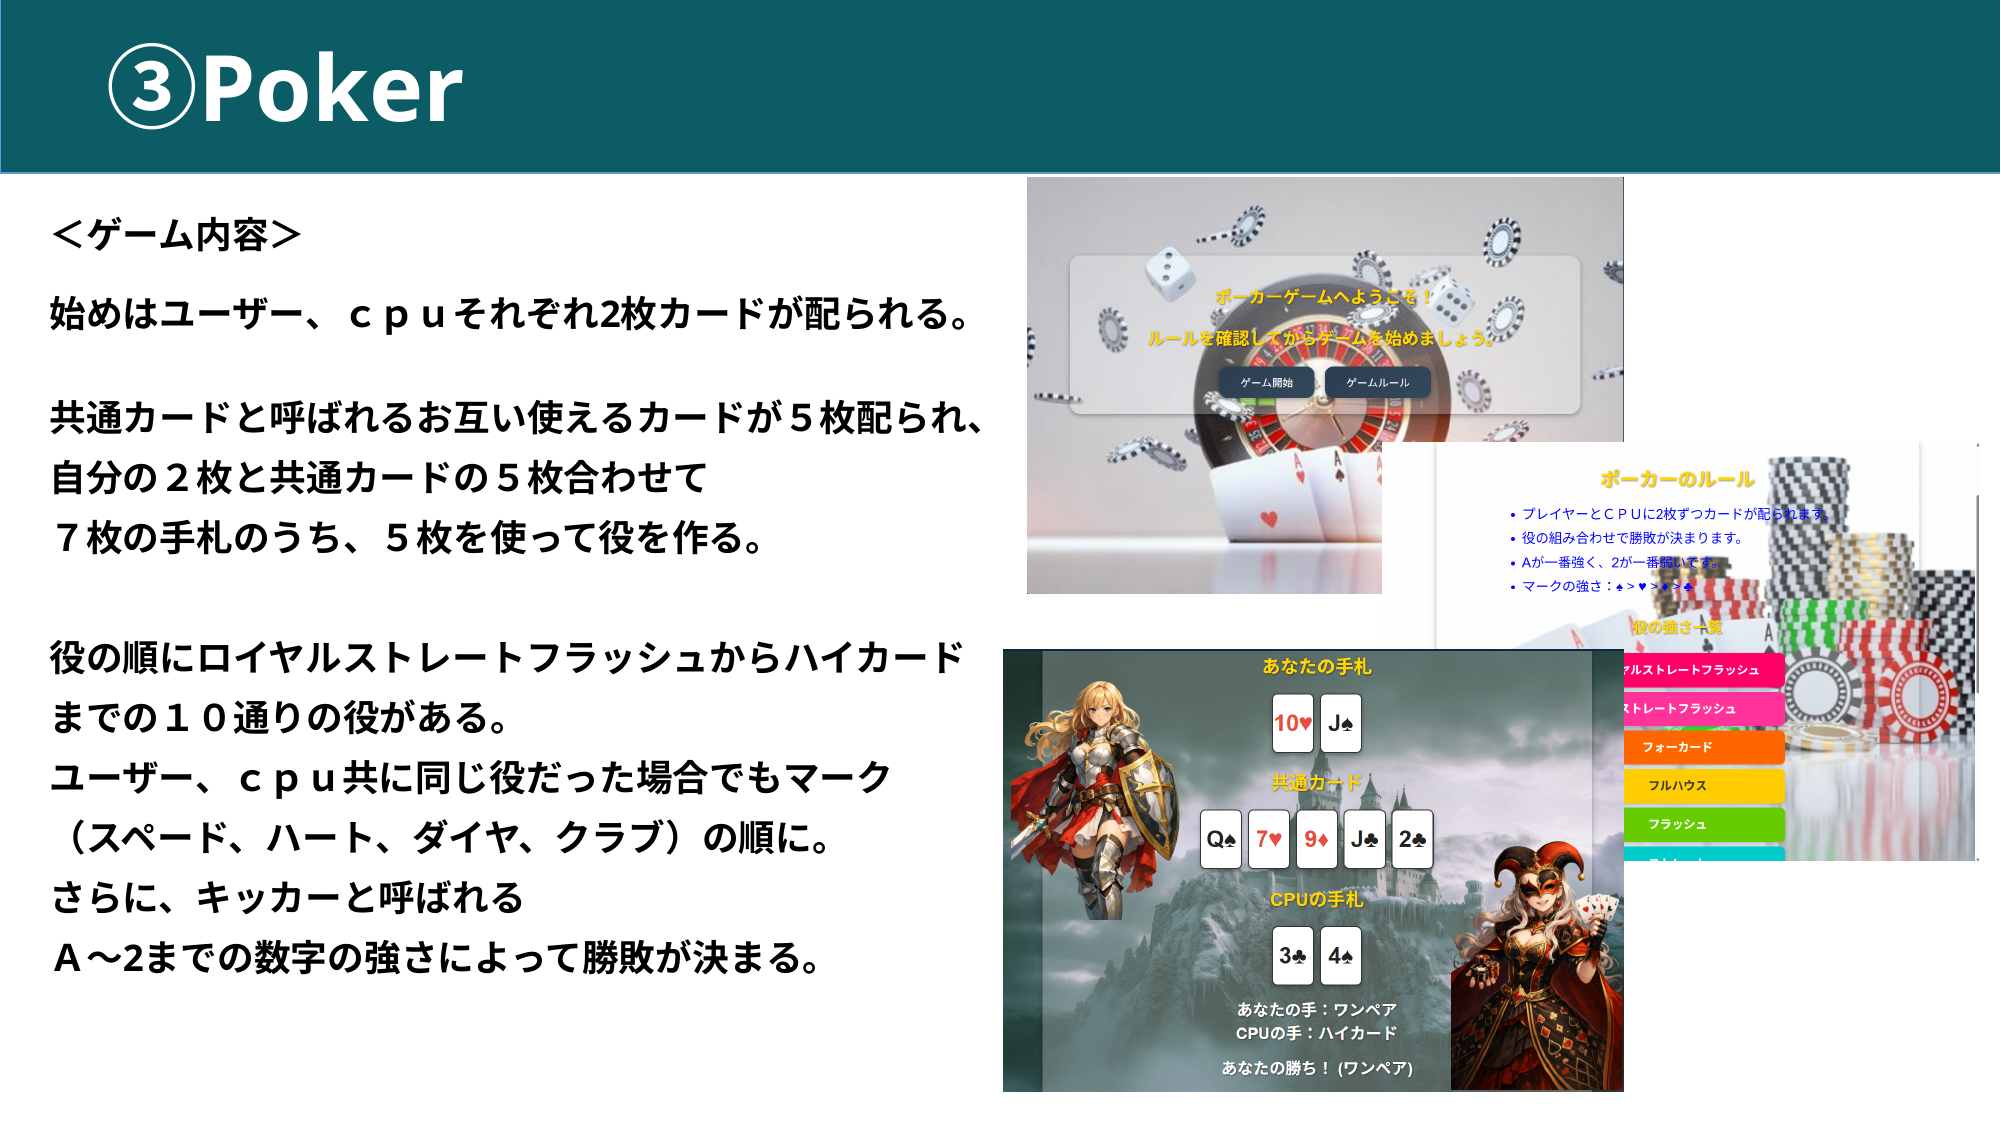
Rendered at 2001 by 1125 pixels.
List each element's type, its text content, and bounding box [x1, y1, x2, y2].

picture [1003, 177, 1979, 1092]
text_box ③Poker [0, 0, 2000, 173]
text_box ＜ゲーム内容＞ 始めはユーザー、ｃｐｕそれぞれ2枚カードが配られる。 共通カードと呼ばれるお互い使えるカードが５枚配られ、 自分の２枚と共通カードの５枚合わせて ７枚の手札のうち、５枚を使って役を作る。 役の順にロイヤルストレートフラッシュからハイカード までの１０通りの役がある。 ユーザー、ｃｐｕ共に同じ役だった場合でもマーク （スペード、ハート、ダイヤ、クラブ）の順に。 さらに、キッカーと呼ばれる Ａ～2までの数字の強さによって勝敗が決まる。 [34, 206, 1152, 1096]
